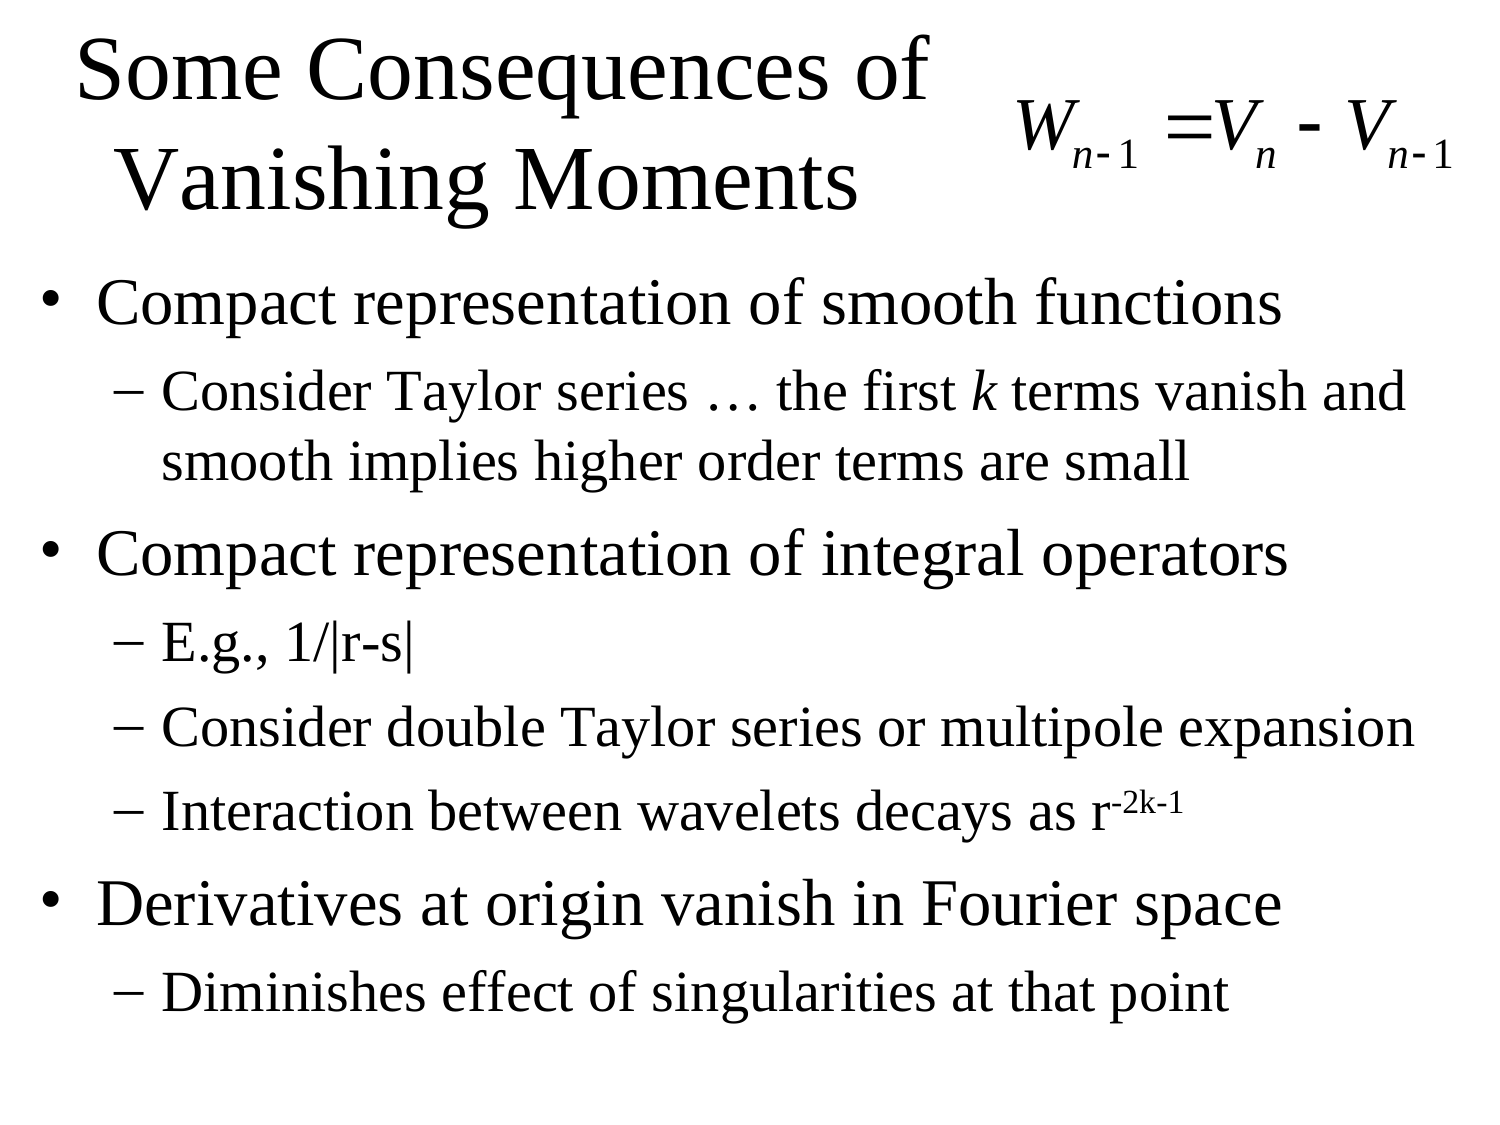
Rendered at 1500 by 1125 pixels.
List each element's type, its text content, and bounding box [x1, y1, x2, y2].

list Compact representation of smooth functions Consider Taylor series … the first k terms vanish and smooth implies higher order terms are small Compact representation of integral operators E.g., 1/|r-s| Consider double Taylor series or multipole expansion Interaction between wavelets decays as r-2k-1 Derivatives at origin vanish in Fourier space Diminishes effect of singularities at that point [24, 249, 1450, 1076]
title Some Consequences of Vanishing Moments [0, 0, 976, 236]
chart [1008, 75, 1463, 187]
